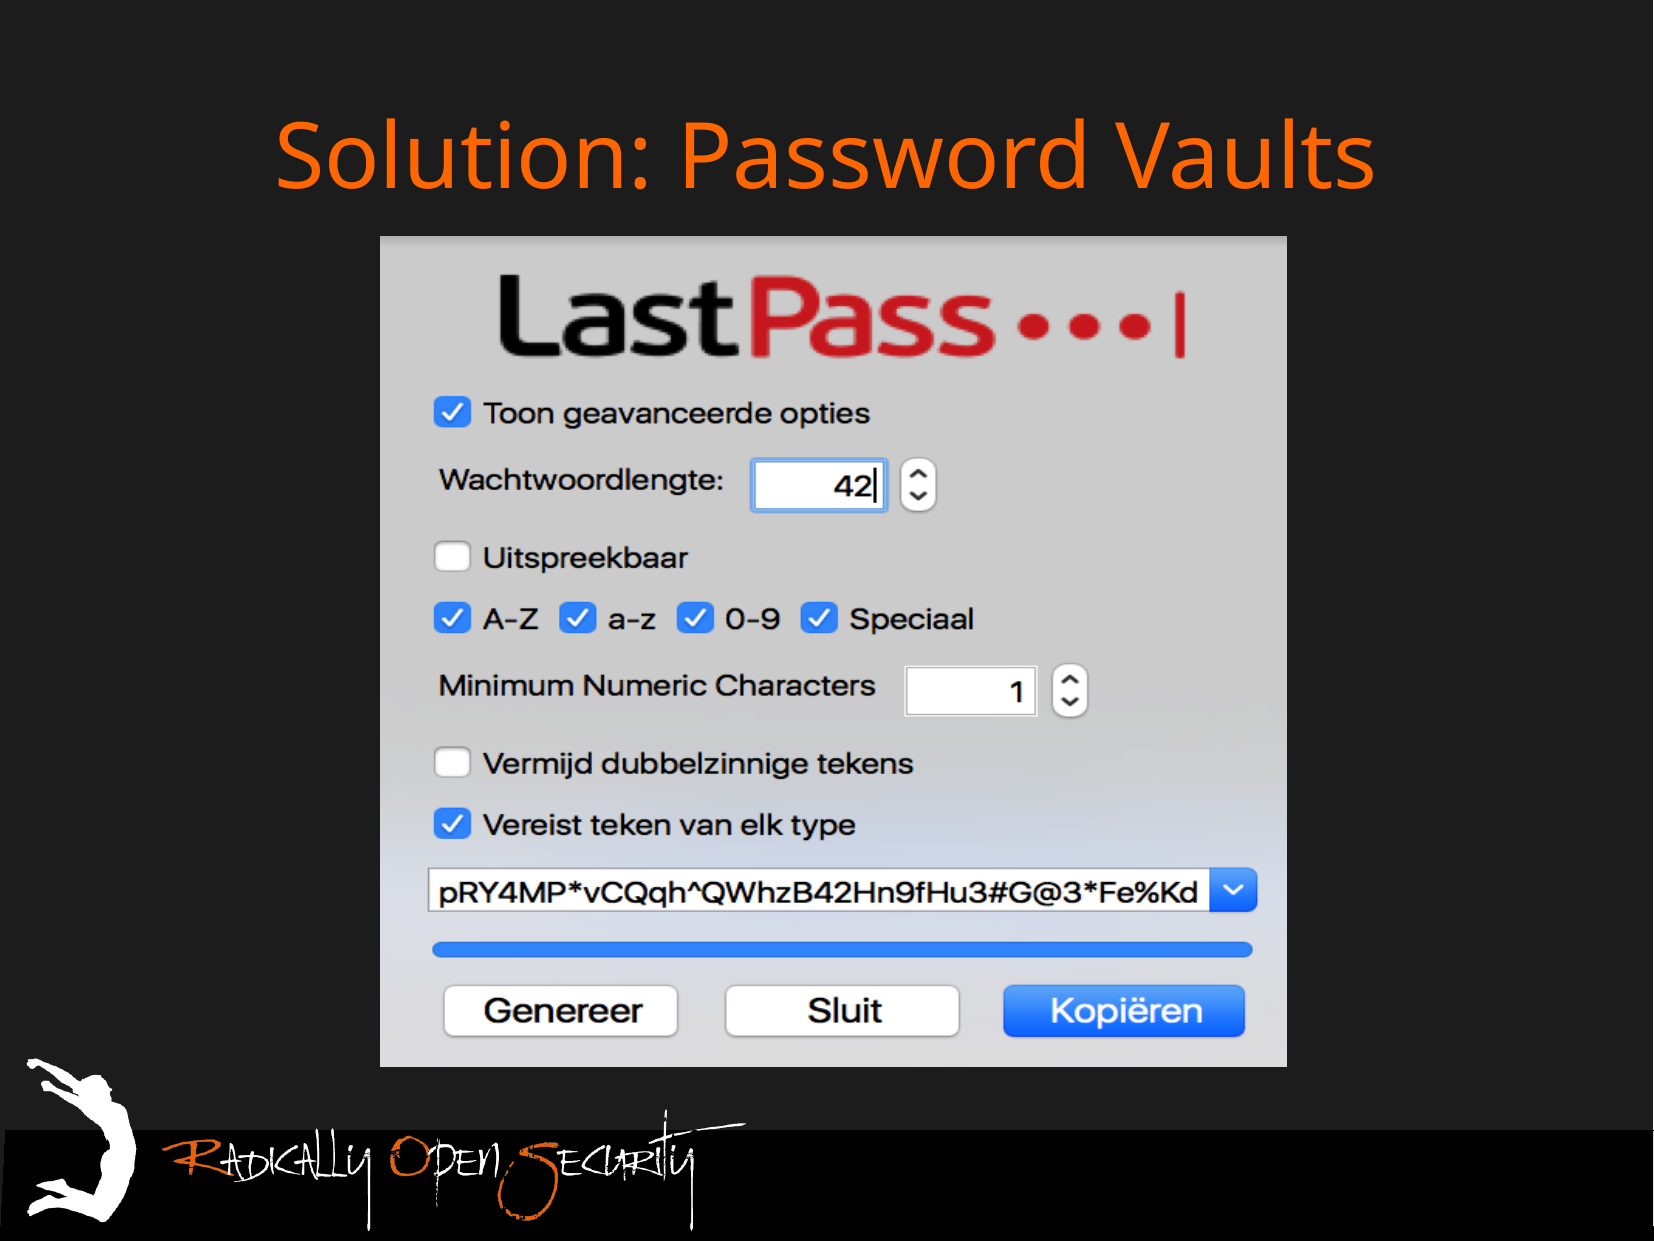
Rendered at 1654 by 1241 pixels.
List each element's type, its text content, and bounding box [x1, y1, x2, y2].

title Solution: Password Vaults [82, 49, 1571, 257]
picture [0, 236, 1287, 1241]
